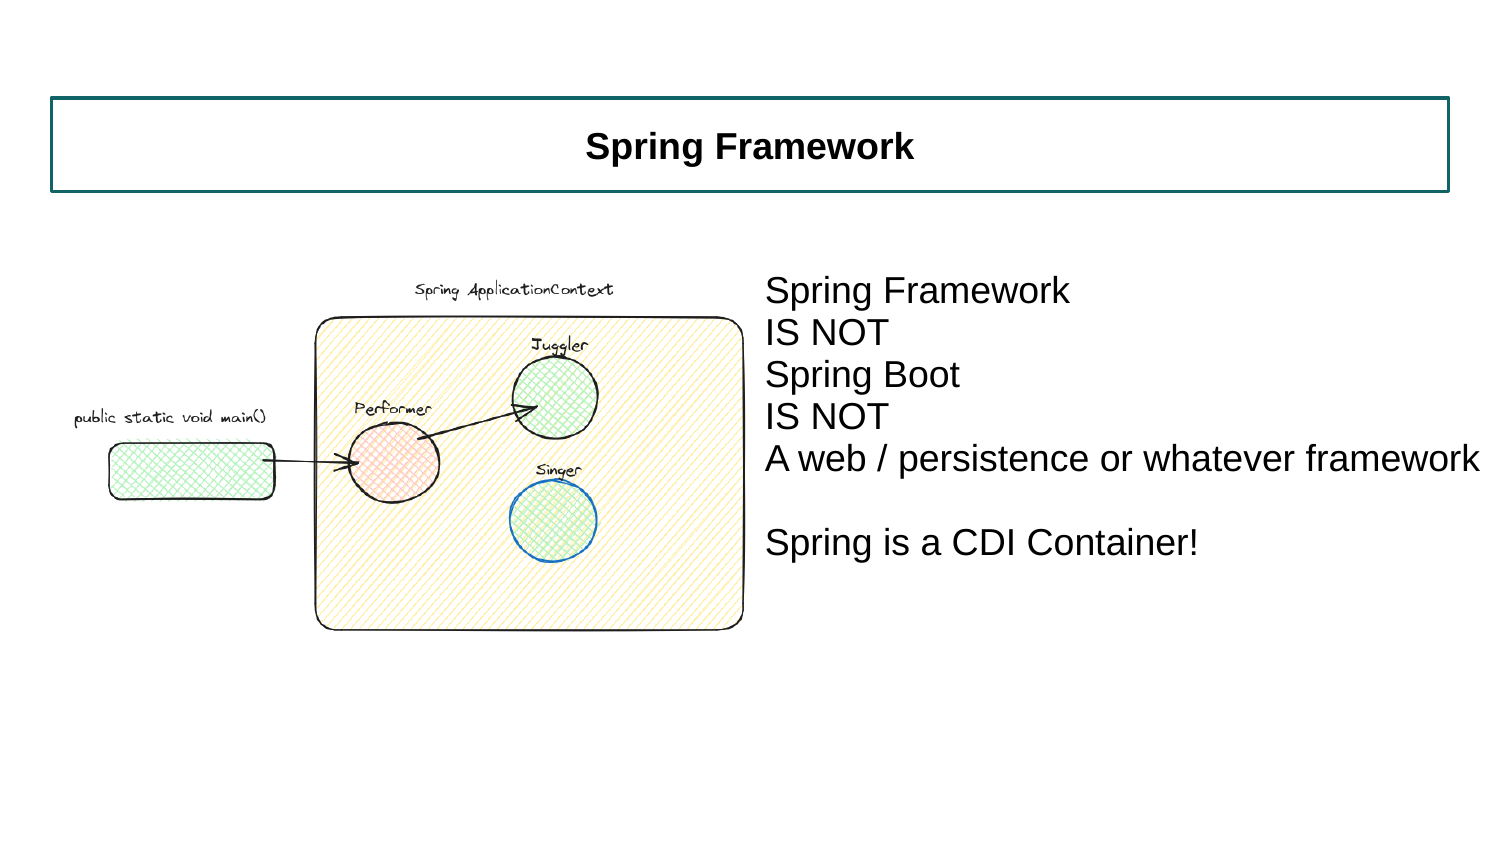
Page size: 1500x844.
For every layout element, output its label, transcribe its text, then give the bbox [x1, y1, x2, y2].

text_box Spring Framework IS NOT Spring Boot IS NOT A web / persistence or whatever framework Spring is a CDI Container! [750, 262, 1500, 782]
title Spring Framework [51, 98, 1449, 192]
picture [66, 271, 751, 638]
